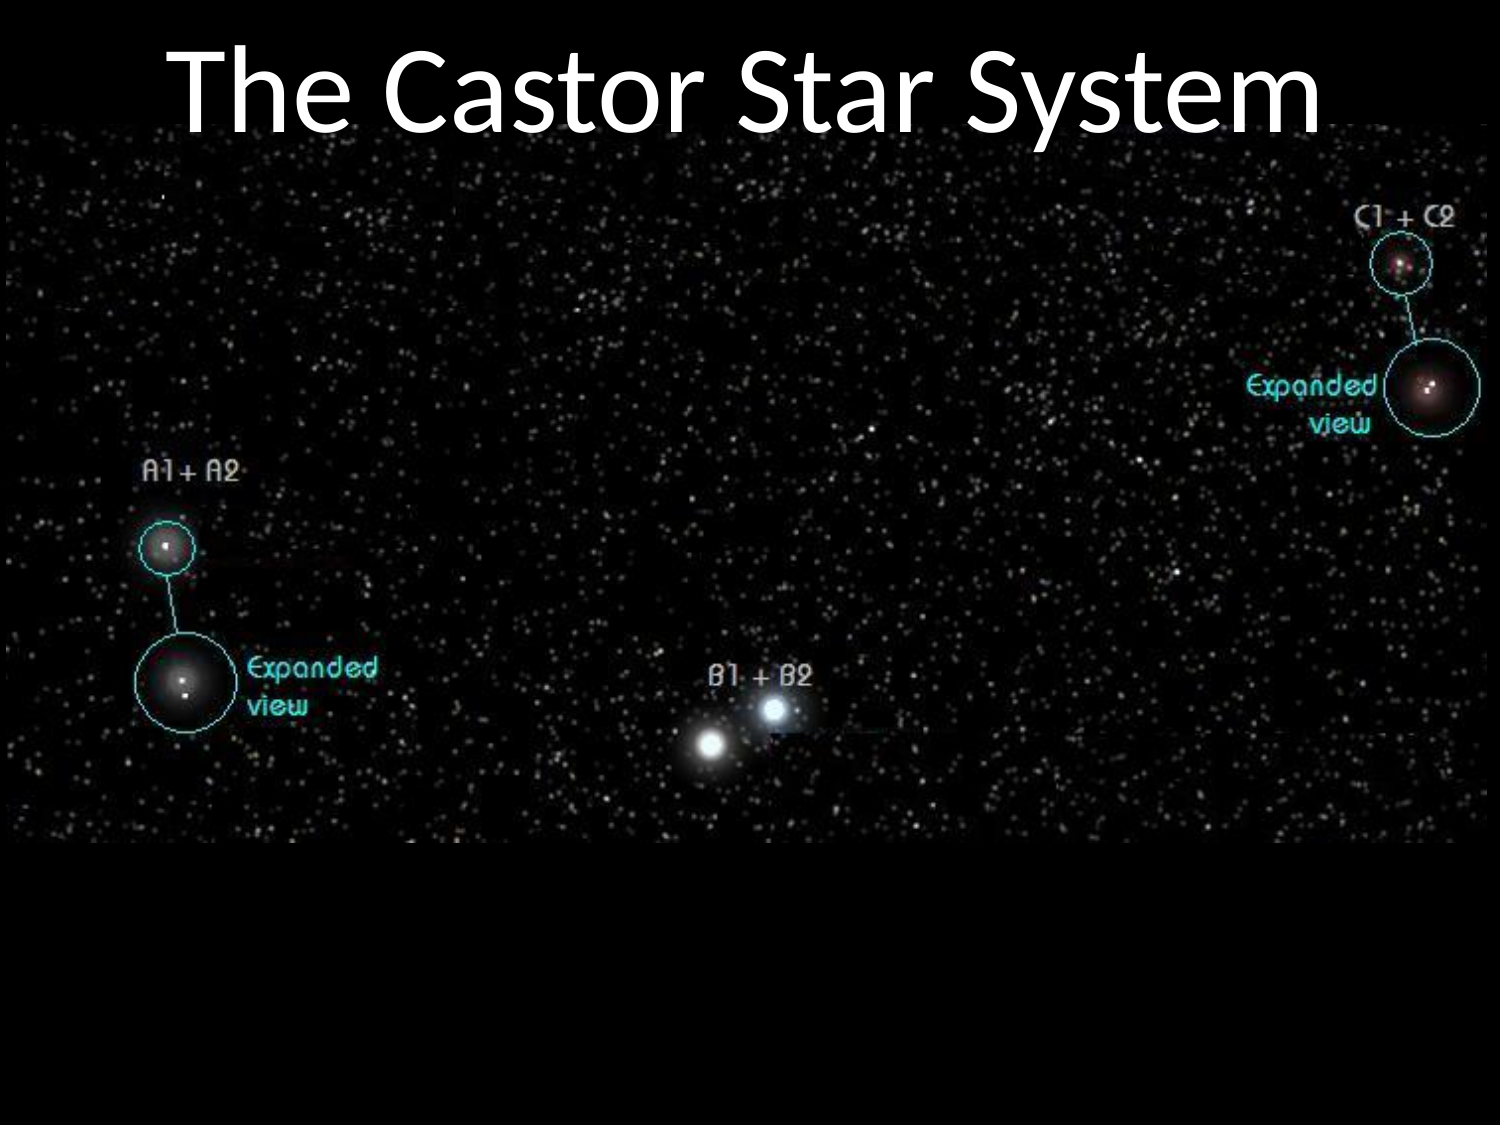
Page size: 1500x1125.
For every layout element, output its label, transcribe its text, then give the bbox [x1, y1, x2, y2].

picture [6, 124, 1487, 843]
text_box The Castor Star System [23, 0, 1470, 167]
